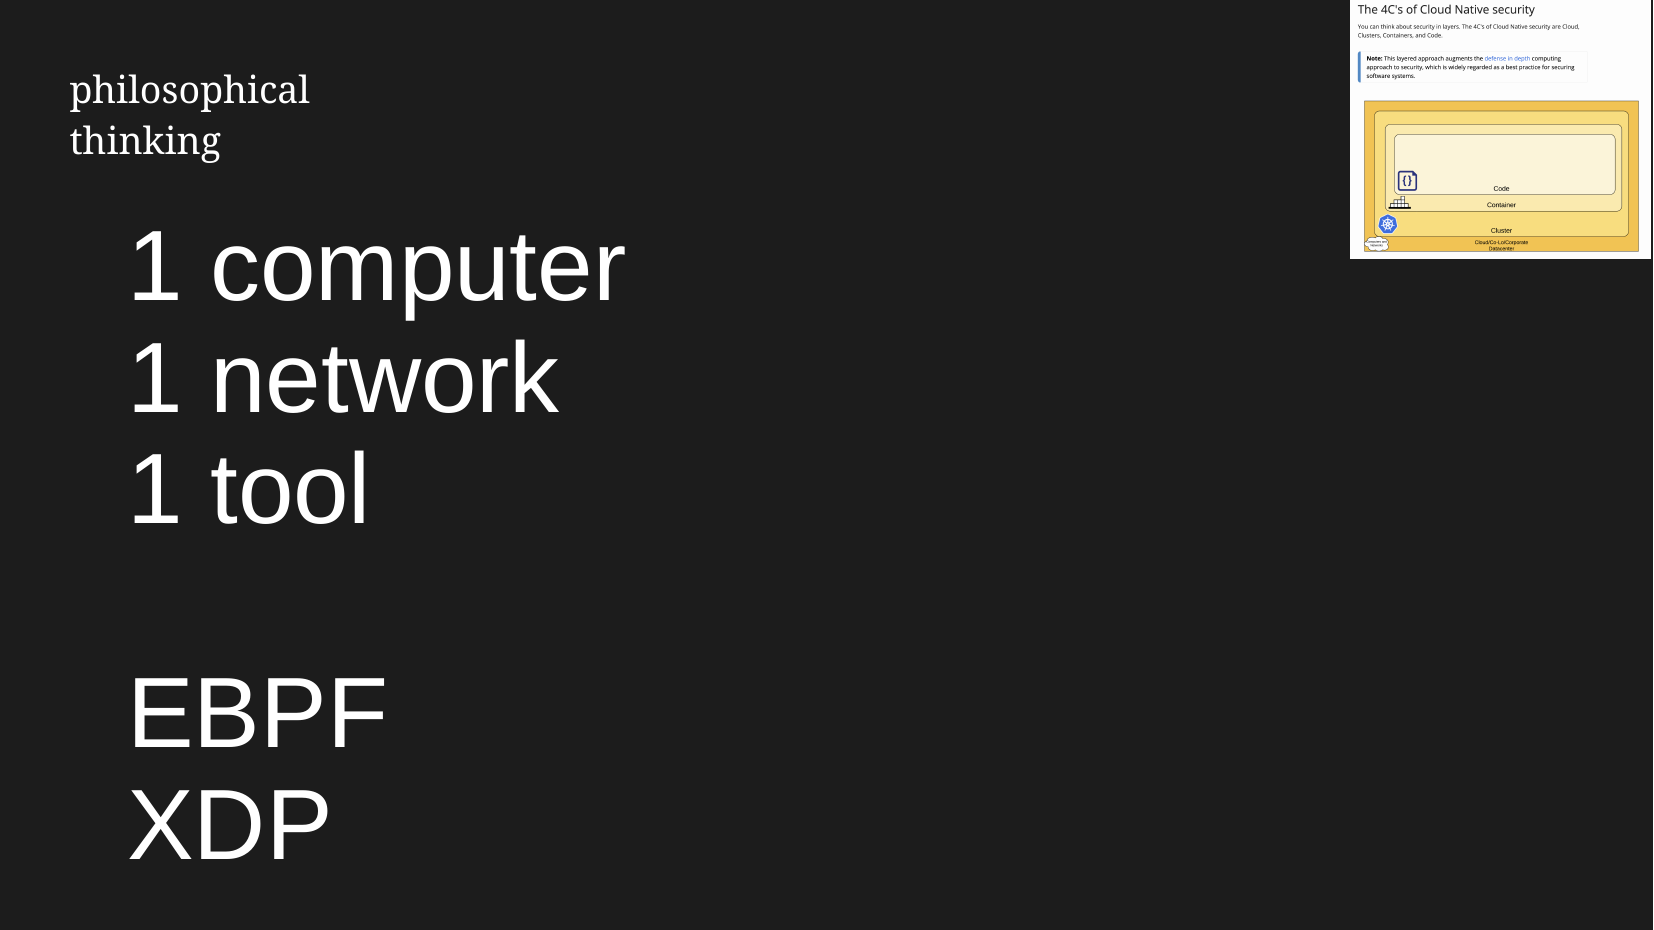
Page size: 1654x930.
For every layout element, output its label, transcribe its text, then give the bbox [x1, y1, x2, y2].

picture [1350, 0, 1651, 259]
text_box 1 computer 1 network 1 tool EBPF XDP [112, 202, 1313, 888]
text_box philosophical thinking [54, 56, 451, 113]
